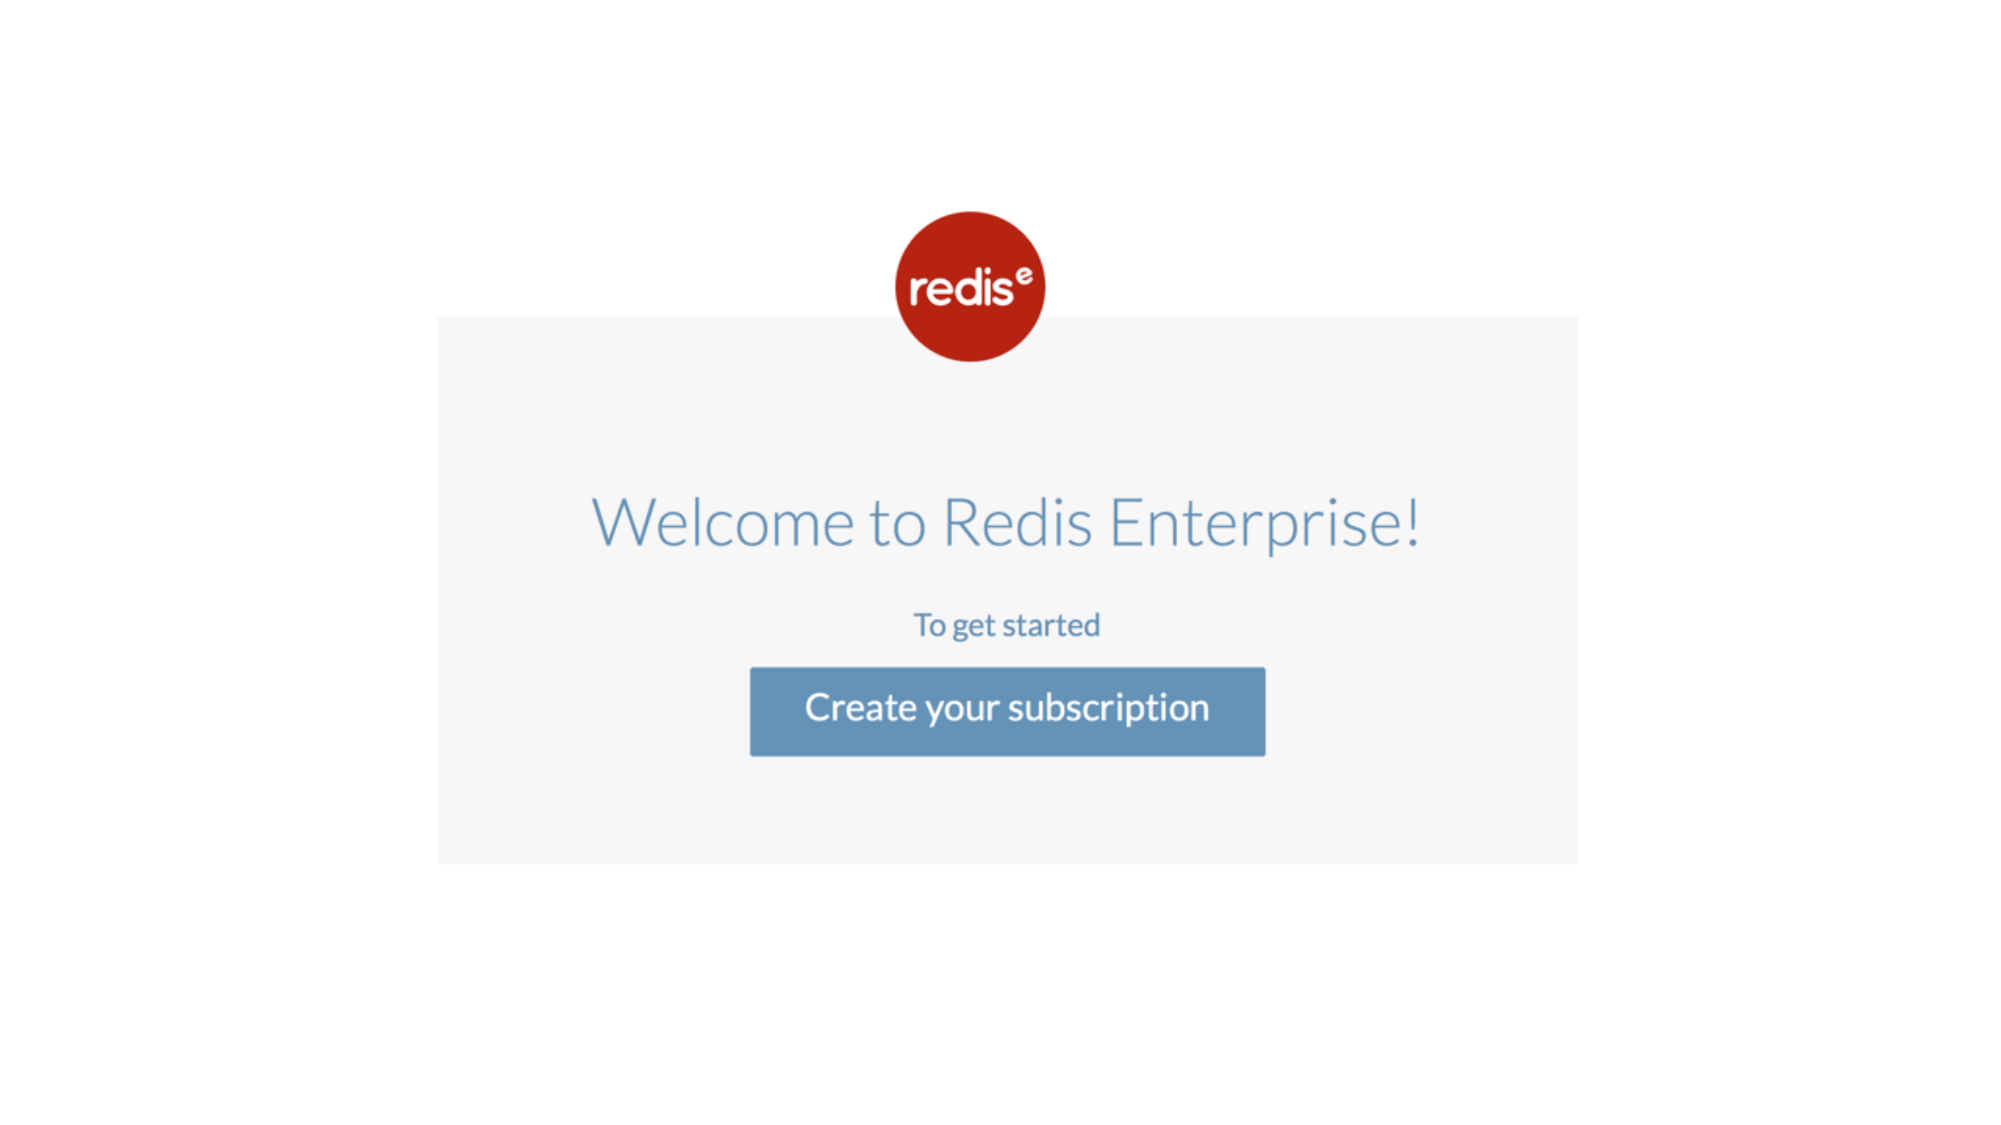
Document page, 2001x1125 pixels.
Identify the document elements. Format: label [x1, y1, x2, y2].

picture [347, 135, 1685, 958]
